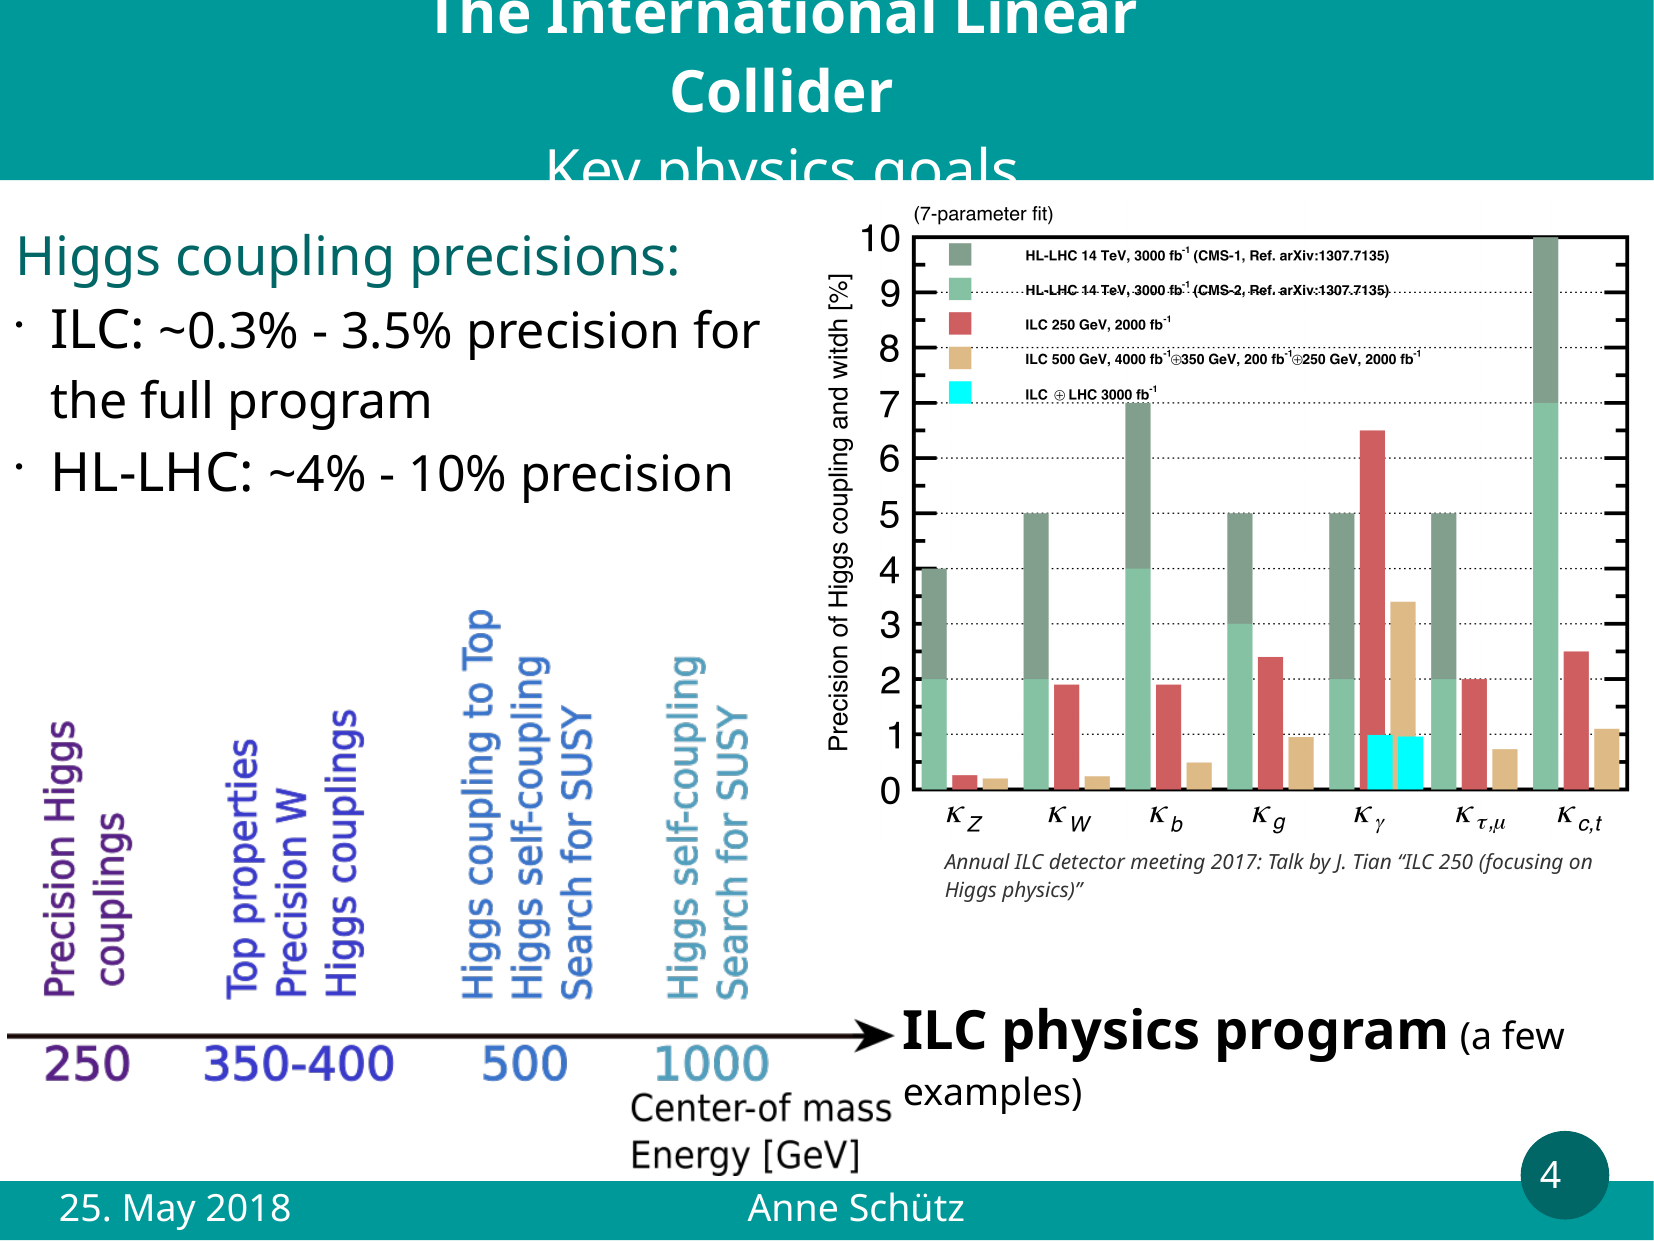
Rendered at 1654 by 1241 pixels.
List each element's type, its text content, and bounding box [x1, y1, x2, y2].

text_box ILC physics program (a few examples) [888, 984, 1630, 1090]
text_box Higgs coupling precisions: ILC: ~0.3% - 3.5% precision for the full program HL-LHC: ~4% - 10% precision [15, 199, 810, 526]
text_box Annual ILC detector meeting 2017: Talk by J. Tian “ILC 250 (focusing on Higgs physics)” [930, 839, 1654, 885]
title The International Linear Collider Key physics goals [425, 0, 1229, 181]
picture [7, 192, 1642, 1176]
